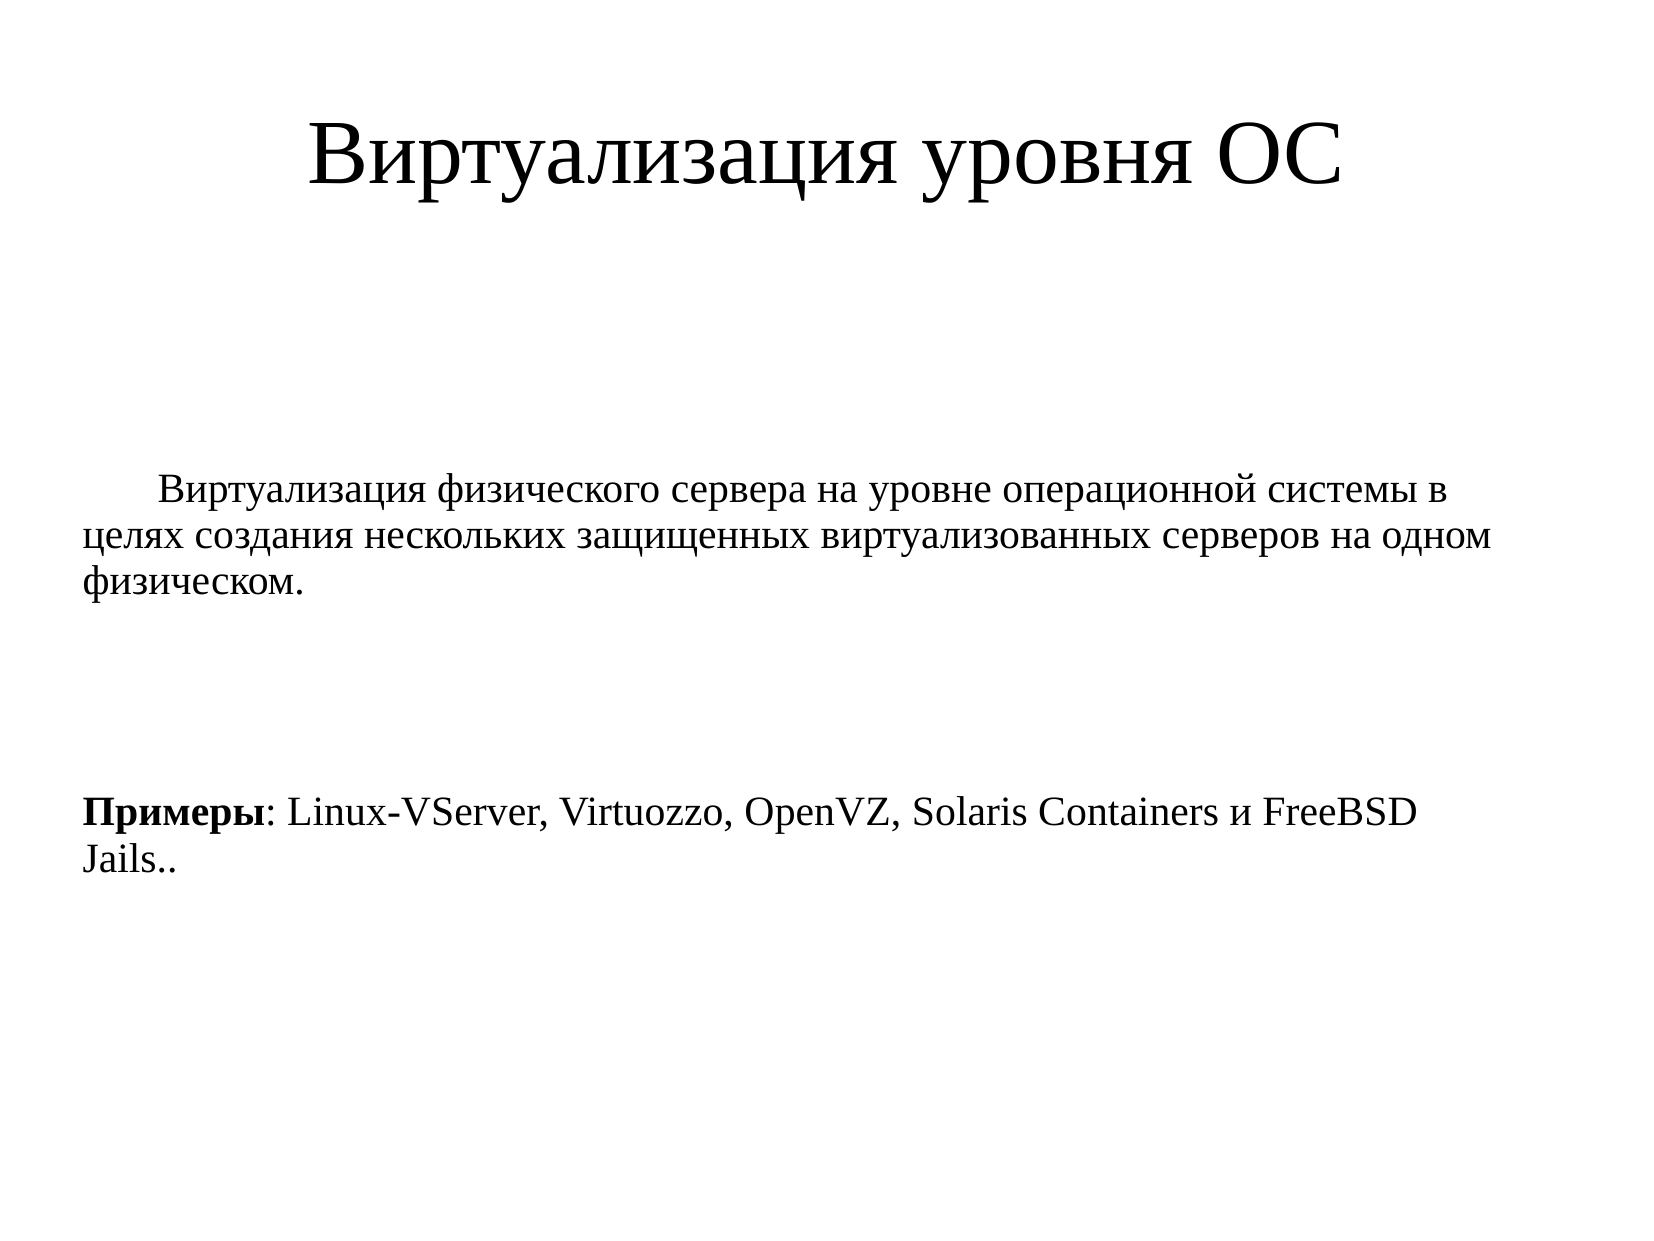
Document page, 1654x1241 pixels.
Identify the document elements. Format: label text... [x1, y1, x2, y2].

title Виртуализация уровня ОС [82, 49, 1571, 257]
subtitle Виртуализация физического сервера на уровне операционной системы в целях создания нескольких защищенных виртуализованных серверов на одном физическом. Примеры: Linux-VServer, Virtuozzo, OpenVZ, Solaris Containers и FreeBSD Jails.. [82, 290, 1538, 1010]
